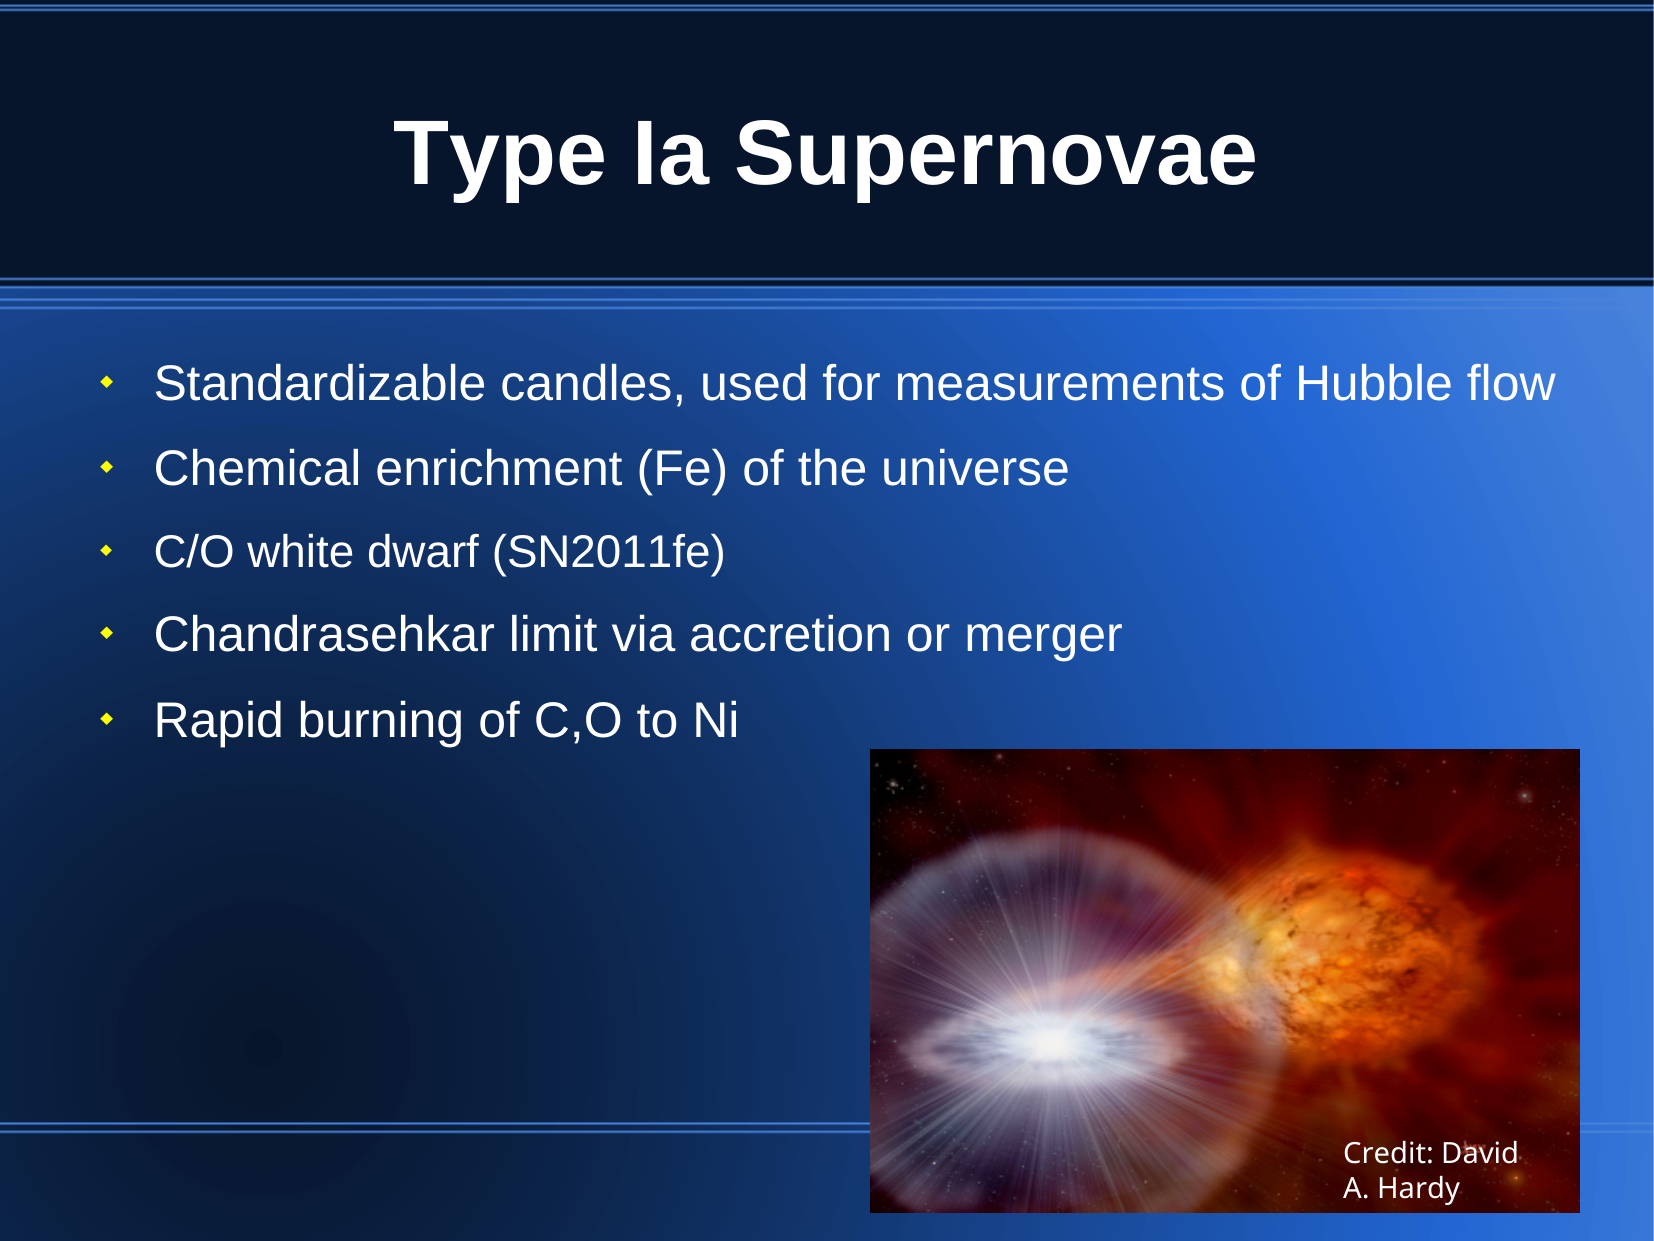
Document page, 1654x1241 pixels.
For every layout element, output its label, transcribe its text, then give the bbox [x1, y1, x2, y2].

text_box Credit: David A. Hardy [1328, 1126, 1560, 1213]
picture [0, 0, 1654, 1241]
list Standardizable candles, used for measurements of Hubble flow Chemical enrichment (Fe) of the universe C/O white dwarf (SN2011fe) Chandrasehkar limit via accretion or merger Rapid burning of C,O to Ni [82, 355, 1571, 1174]
title Type Ia Supernovae [82, 49, 1571, 257]
